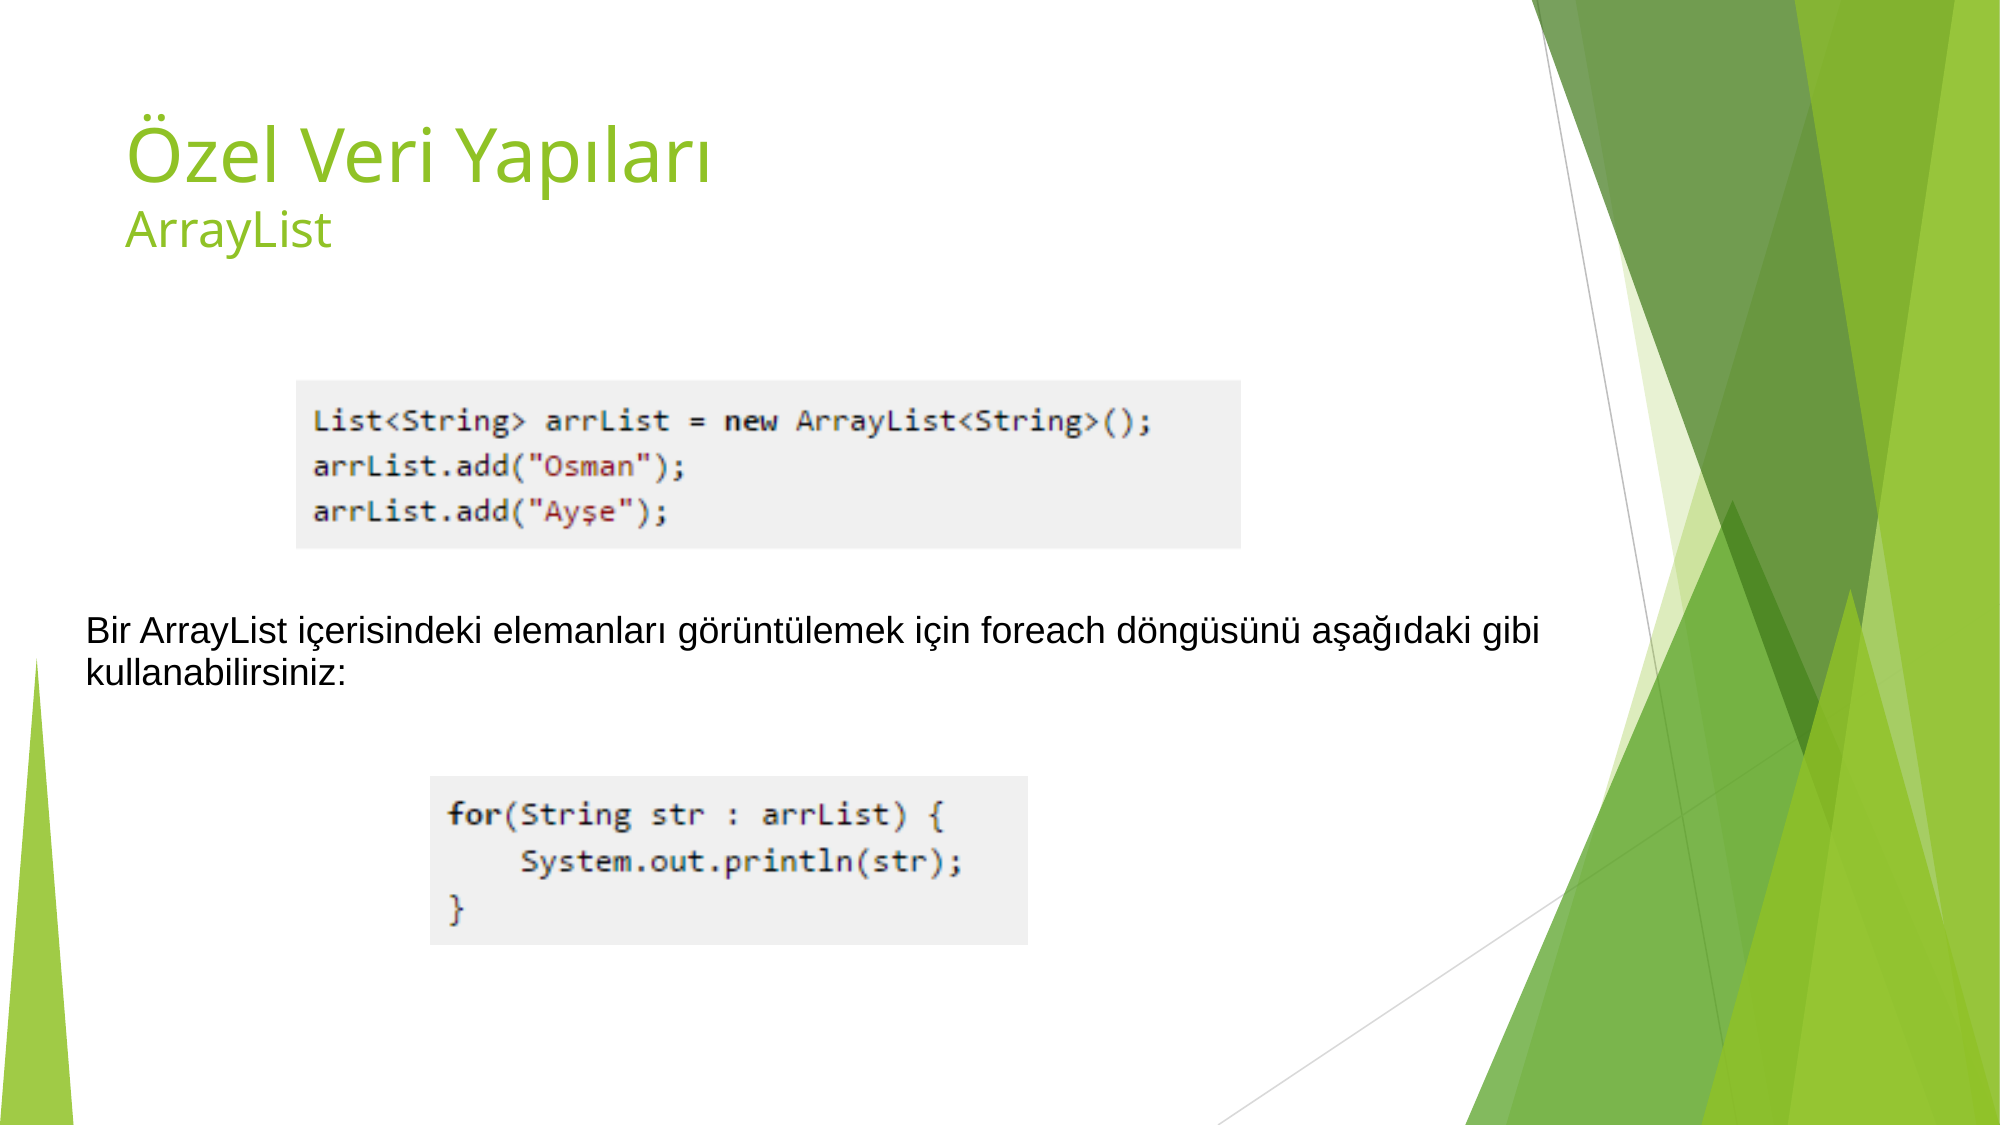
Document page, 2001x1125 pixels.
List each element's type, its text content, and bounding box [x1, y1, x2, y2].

text_box Bir ArrayList içerisindeki elemanları görüntülemek için foreach döngüsünü aşağıdaki gibi kullanabilirsiniz: [70, 602, 1642, 744]
picture [430, 776, 1028, 945]
title Özel Veri Yapıları ArrayList [111, 99, 1522, 317]
picture [296, 366, 1241, 557]
